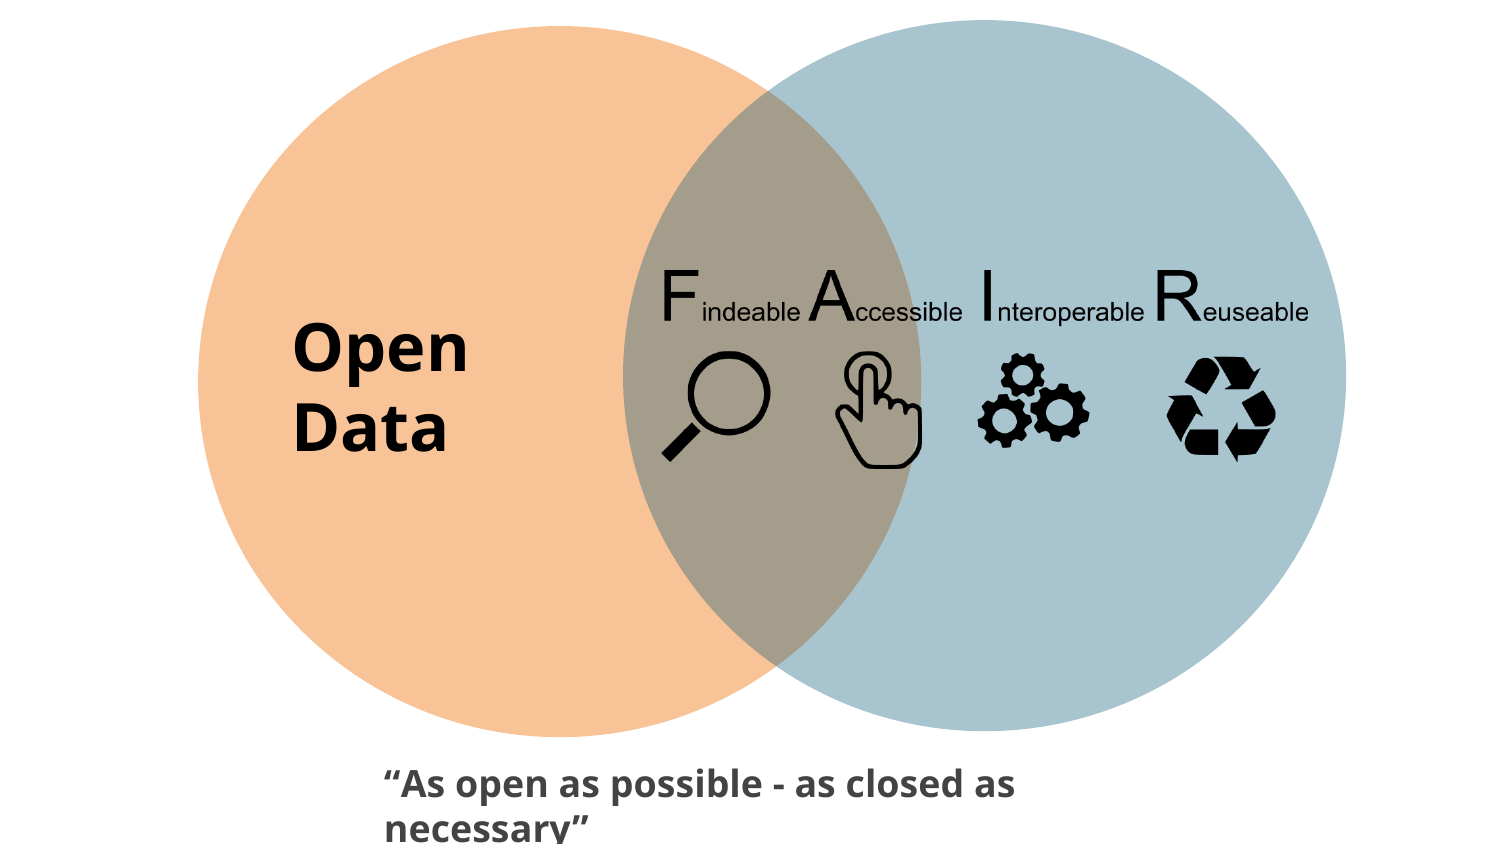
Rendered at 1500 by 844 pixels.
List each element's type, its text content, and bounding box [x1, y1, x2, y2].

picture [661, 270, 1308, 469]
text_box “As open as possible - as closed as necessary” [369, 744, 1230, 844]
text_box Open Data [276, 290, 532, 515]
text_box [198, 20, 1347, 738]
